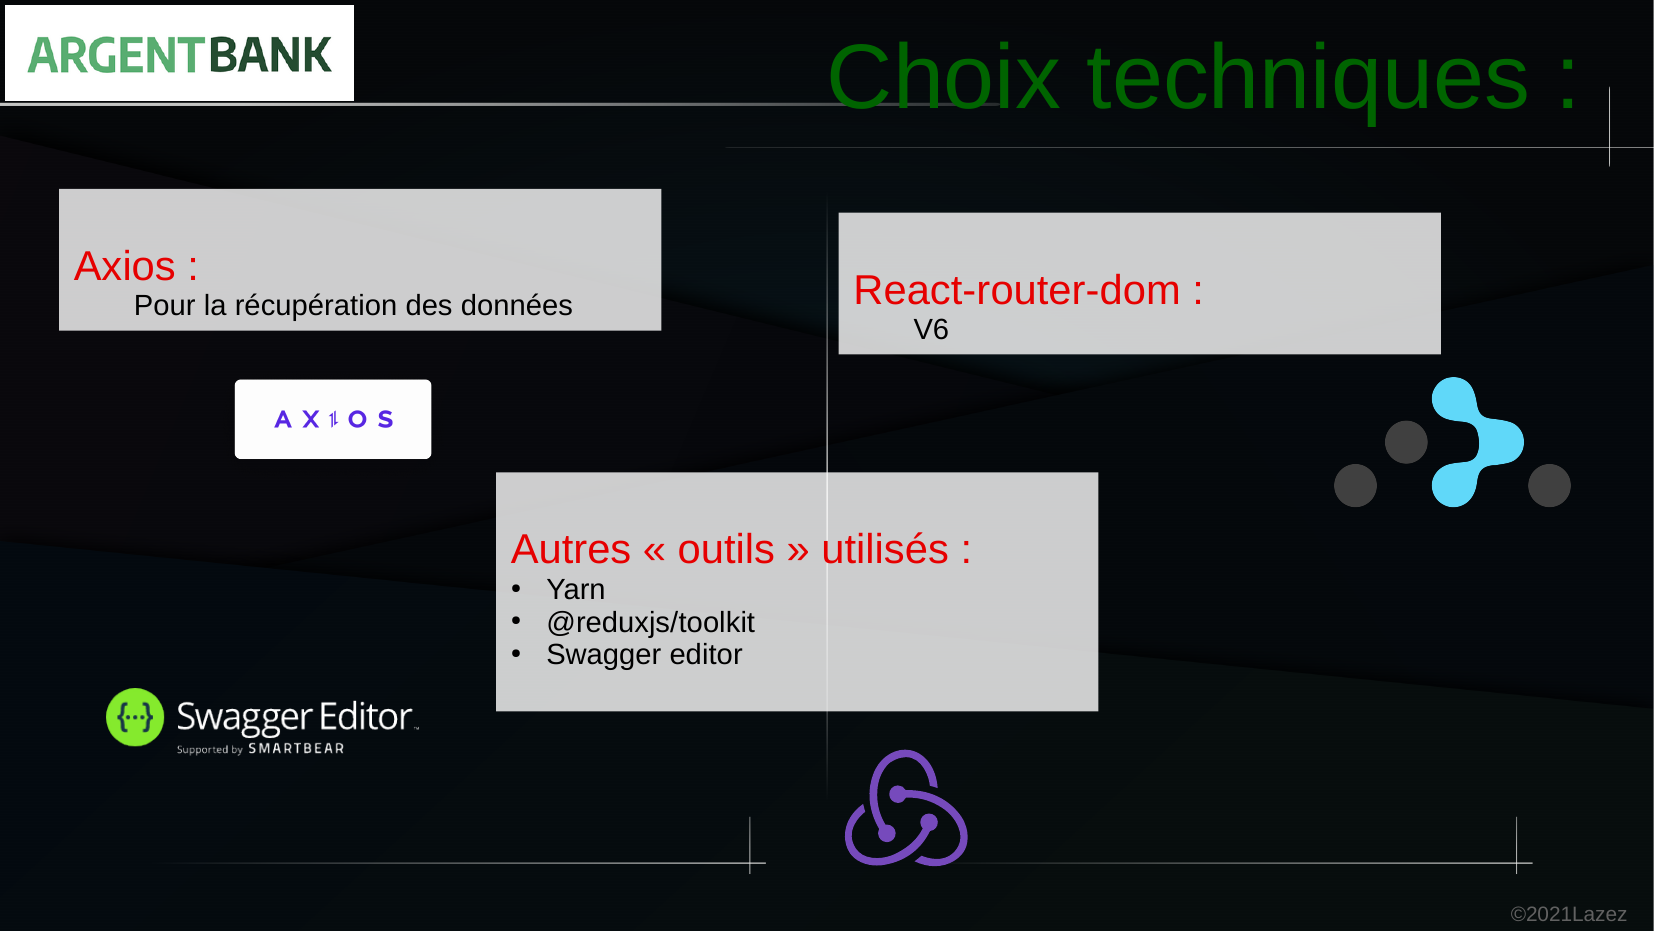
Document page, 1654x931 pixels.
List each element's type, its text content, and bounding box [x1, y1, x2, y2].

text_box ©2021Lazez [1496, 895, 1654, 931]
picture [0, 0, 1654, 931]
text_box Axios : Pour la récupération des données [59, 188, 662, 331]
text_box React-router-dom : V6 [838, 212, 1441, 355]
text_box Autres « outils » utilisés : Yarn @reduxjs/toolkit Swagger editor [496, 472, 1099, 712]
title Choix techniques : [826, 23, 1607, 130]
